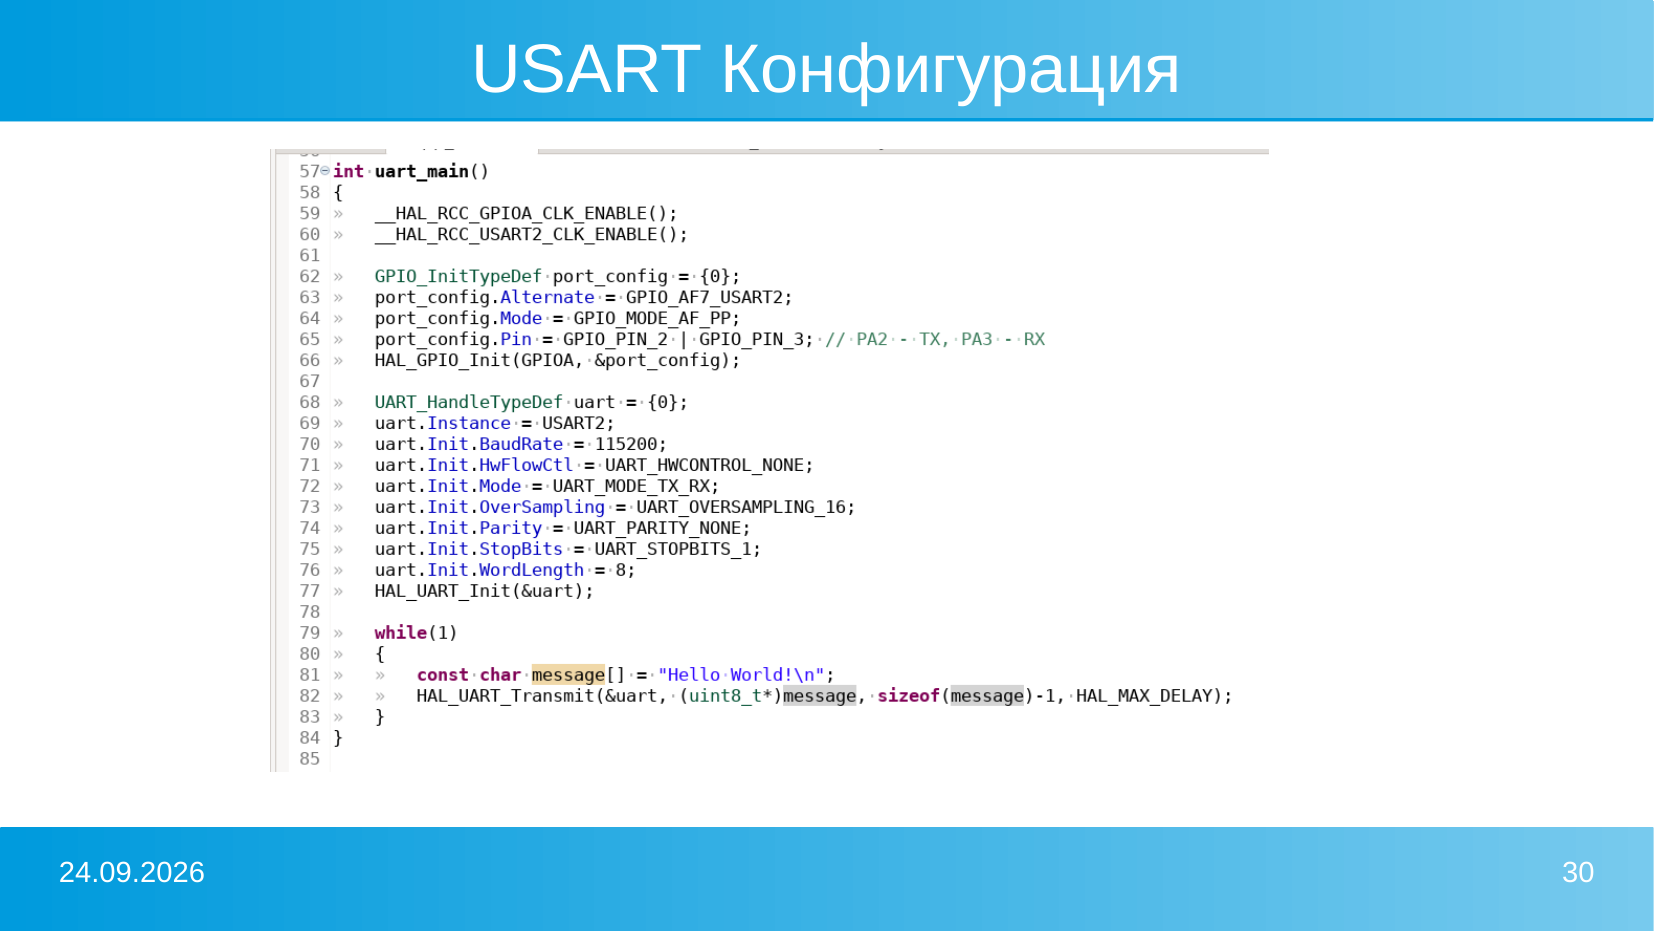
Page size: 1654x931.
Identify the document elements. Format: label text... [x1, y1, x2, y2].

title USART Конфигурация [59, 29, 1595, 108]
picture [270, 149, 1269, 772]
